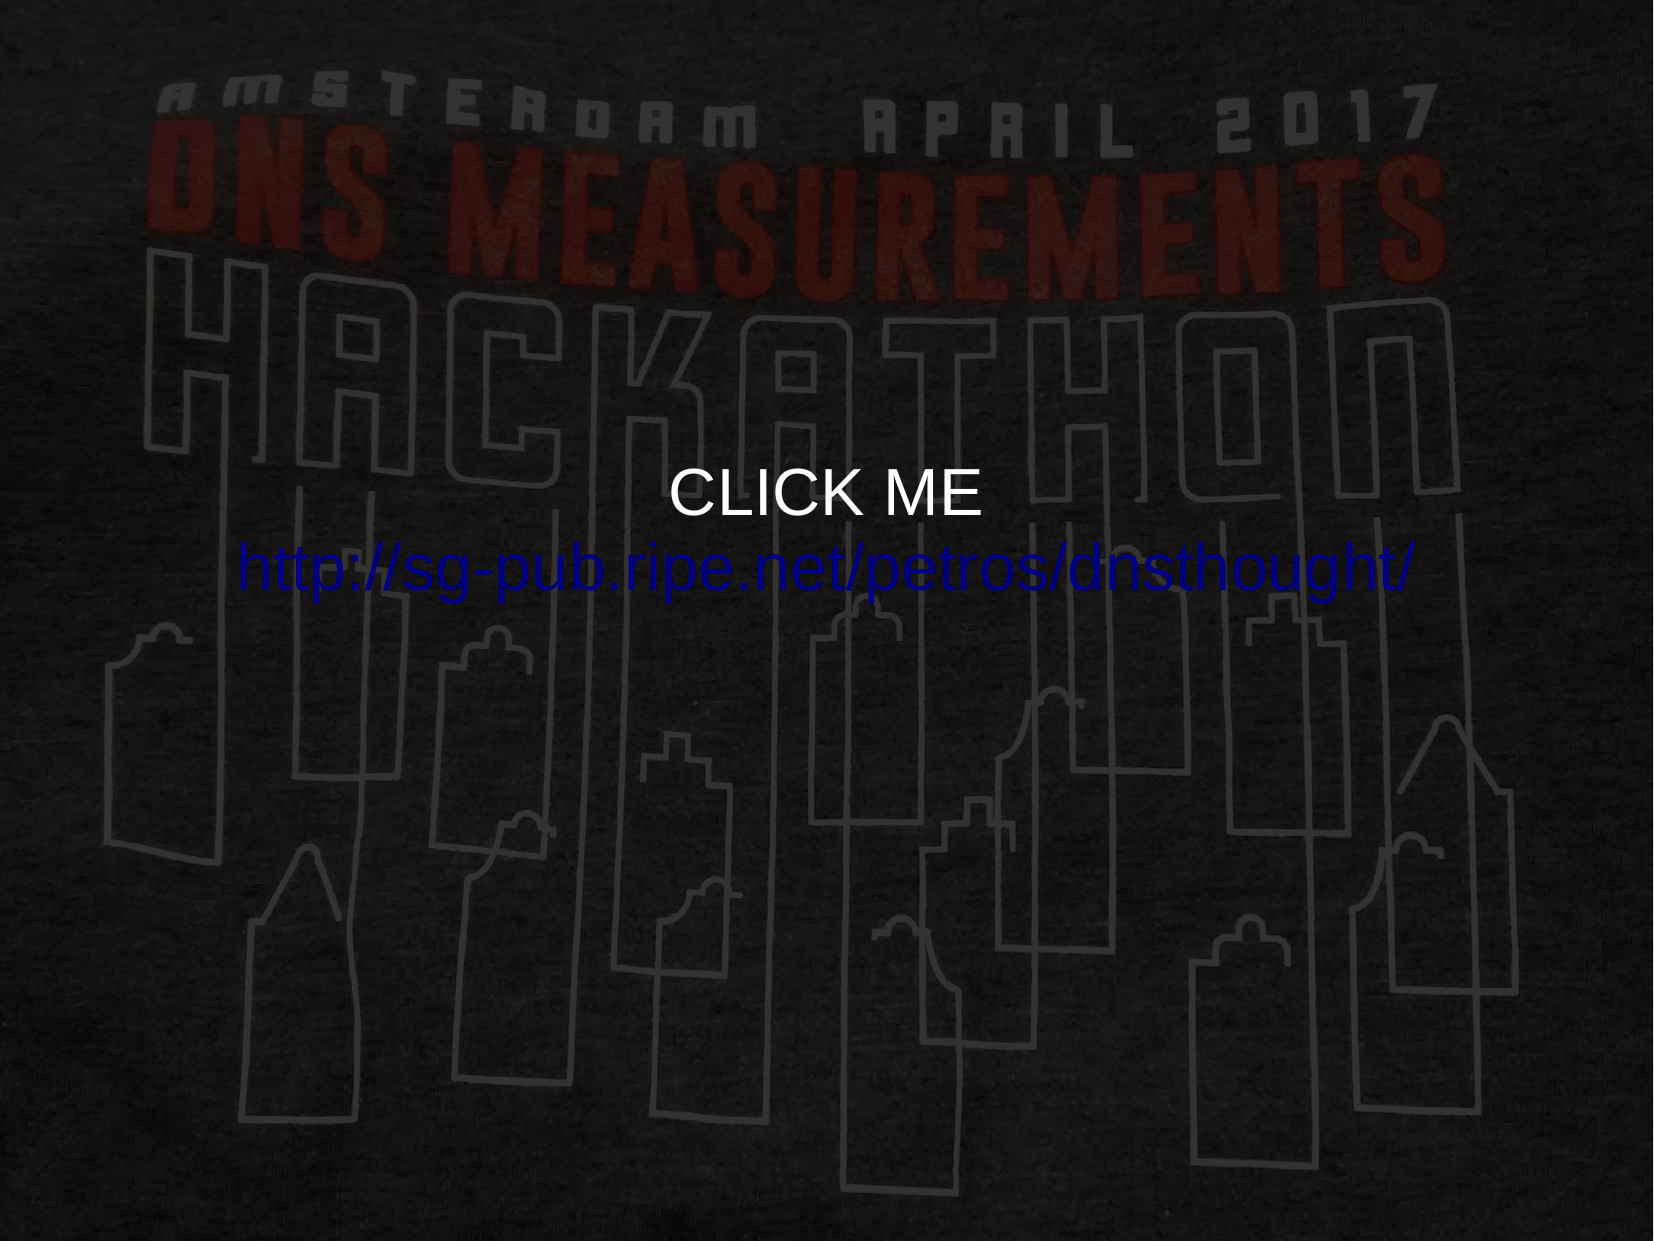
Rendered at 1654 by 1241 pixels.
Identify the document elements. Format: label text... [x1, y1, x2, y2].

picture [0, 0, 1653, 1241]
subtitle CLICK ME http://sg-pub.ripe.net/petros/dnsthought/ [82, 49, 1571, 1010]
